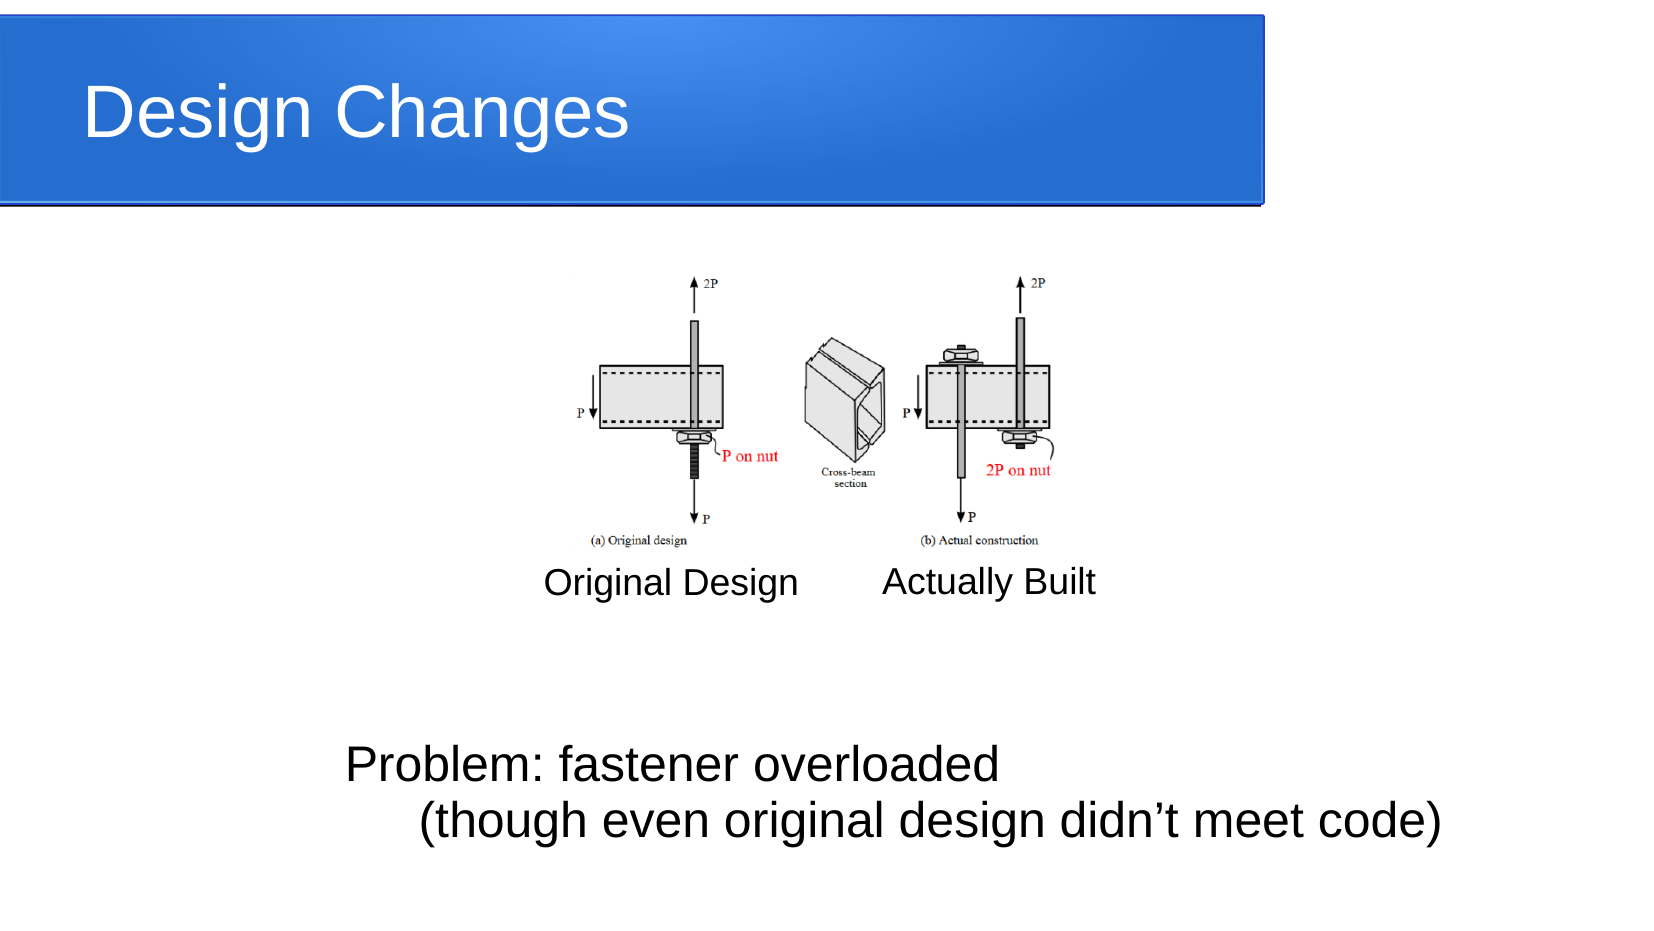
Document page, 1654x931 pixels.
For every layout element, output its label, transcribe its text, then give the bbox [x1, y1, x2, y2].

text_box Actually Built [867, 552, 1112, 610]
text_box Problem: fastener overloaded (though even original design didn’t meet code) [330, 728, 1459, 856]
title Design Changes [82, 35, 1235, 189]
text_box Original Design [528, 553, 814, 611]
picture [572, 273, 1058, 552]
